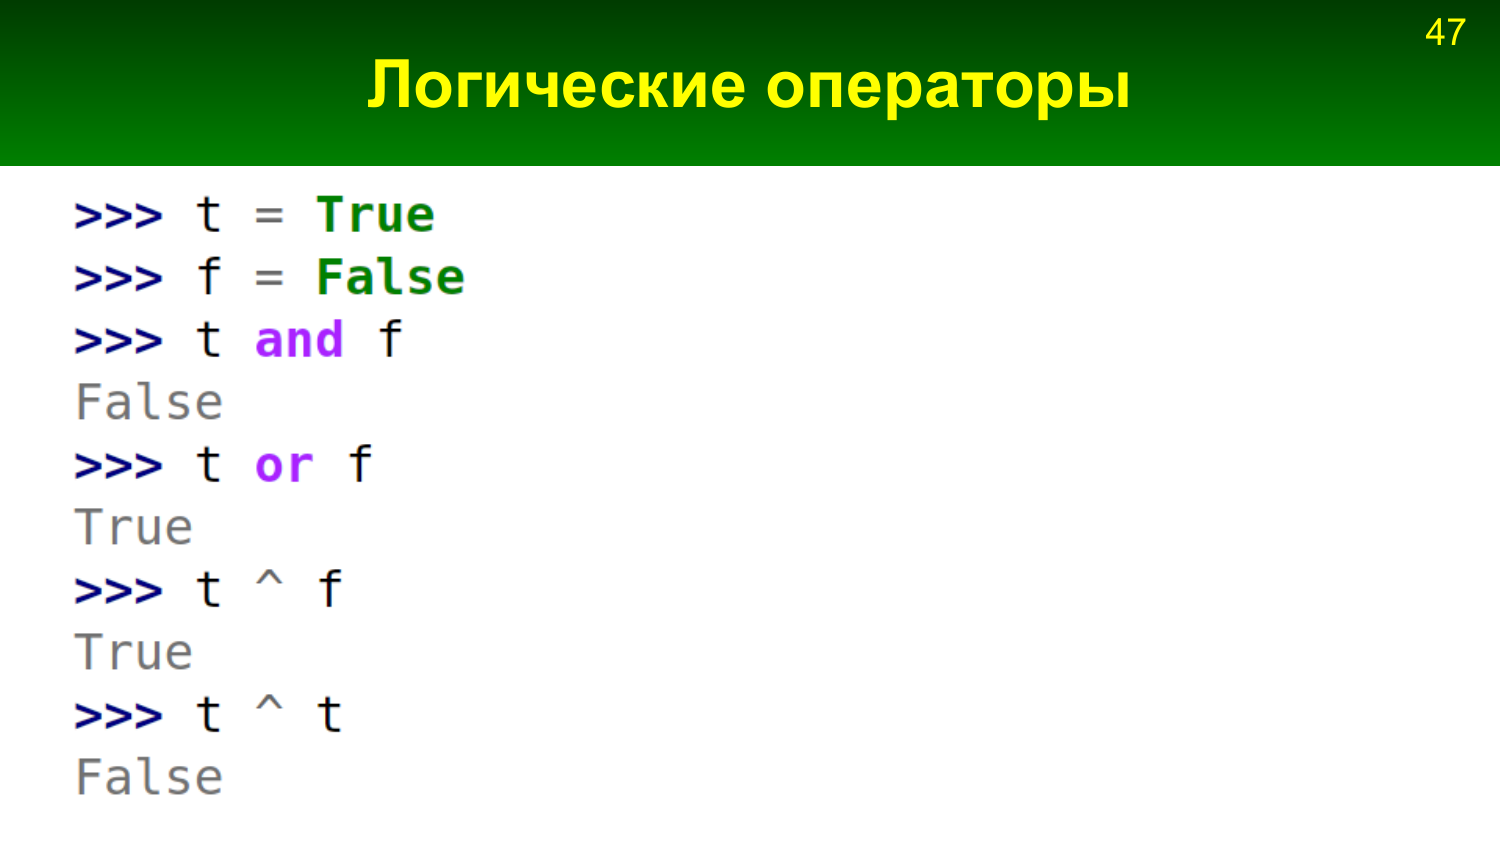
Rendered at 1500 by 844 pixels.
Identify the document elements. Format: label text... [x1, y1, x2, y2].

picture [58, 182, 479, 815]
title Логические операторы [112, 7, 1388, 154]
